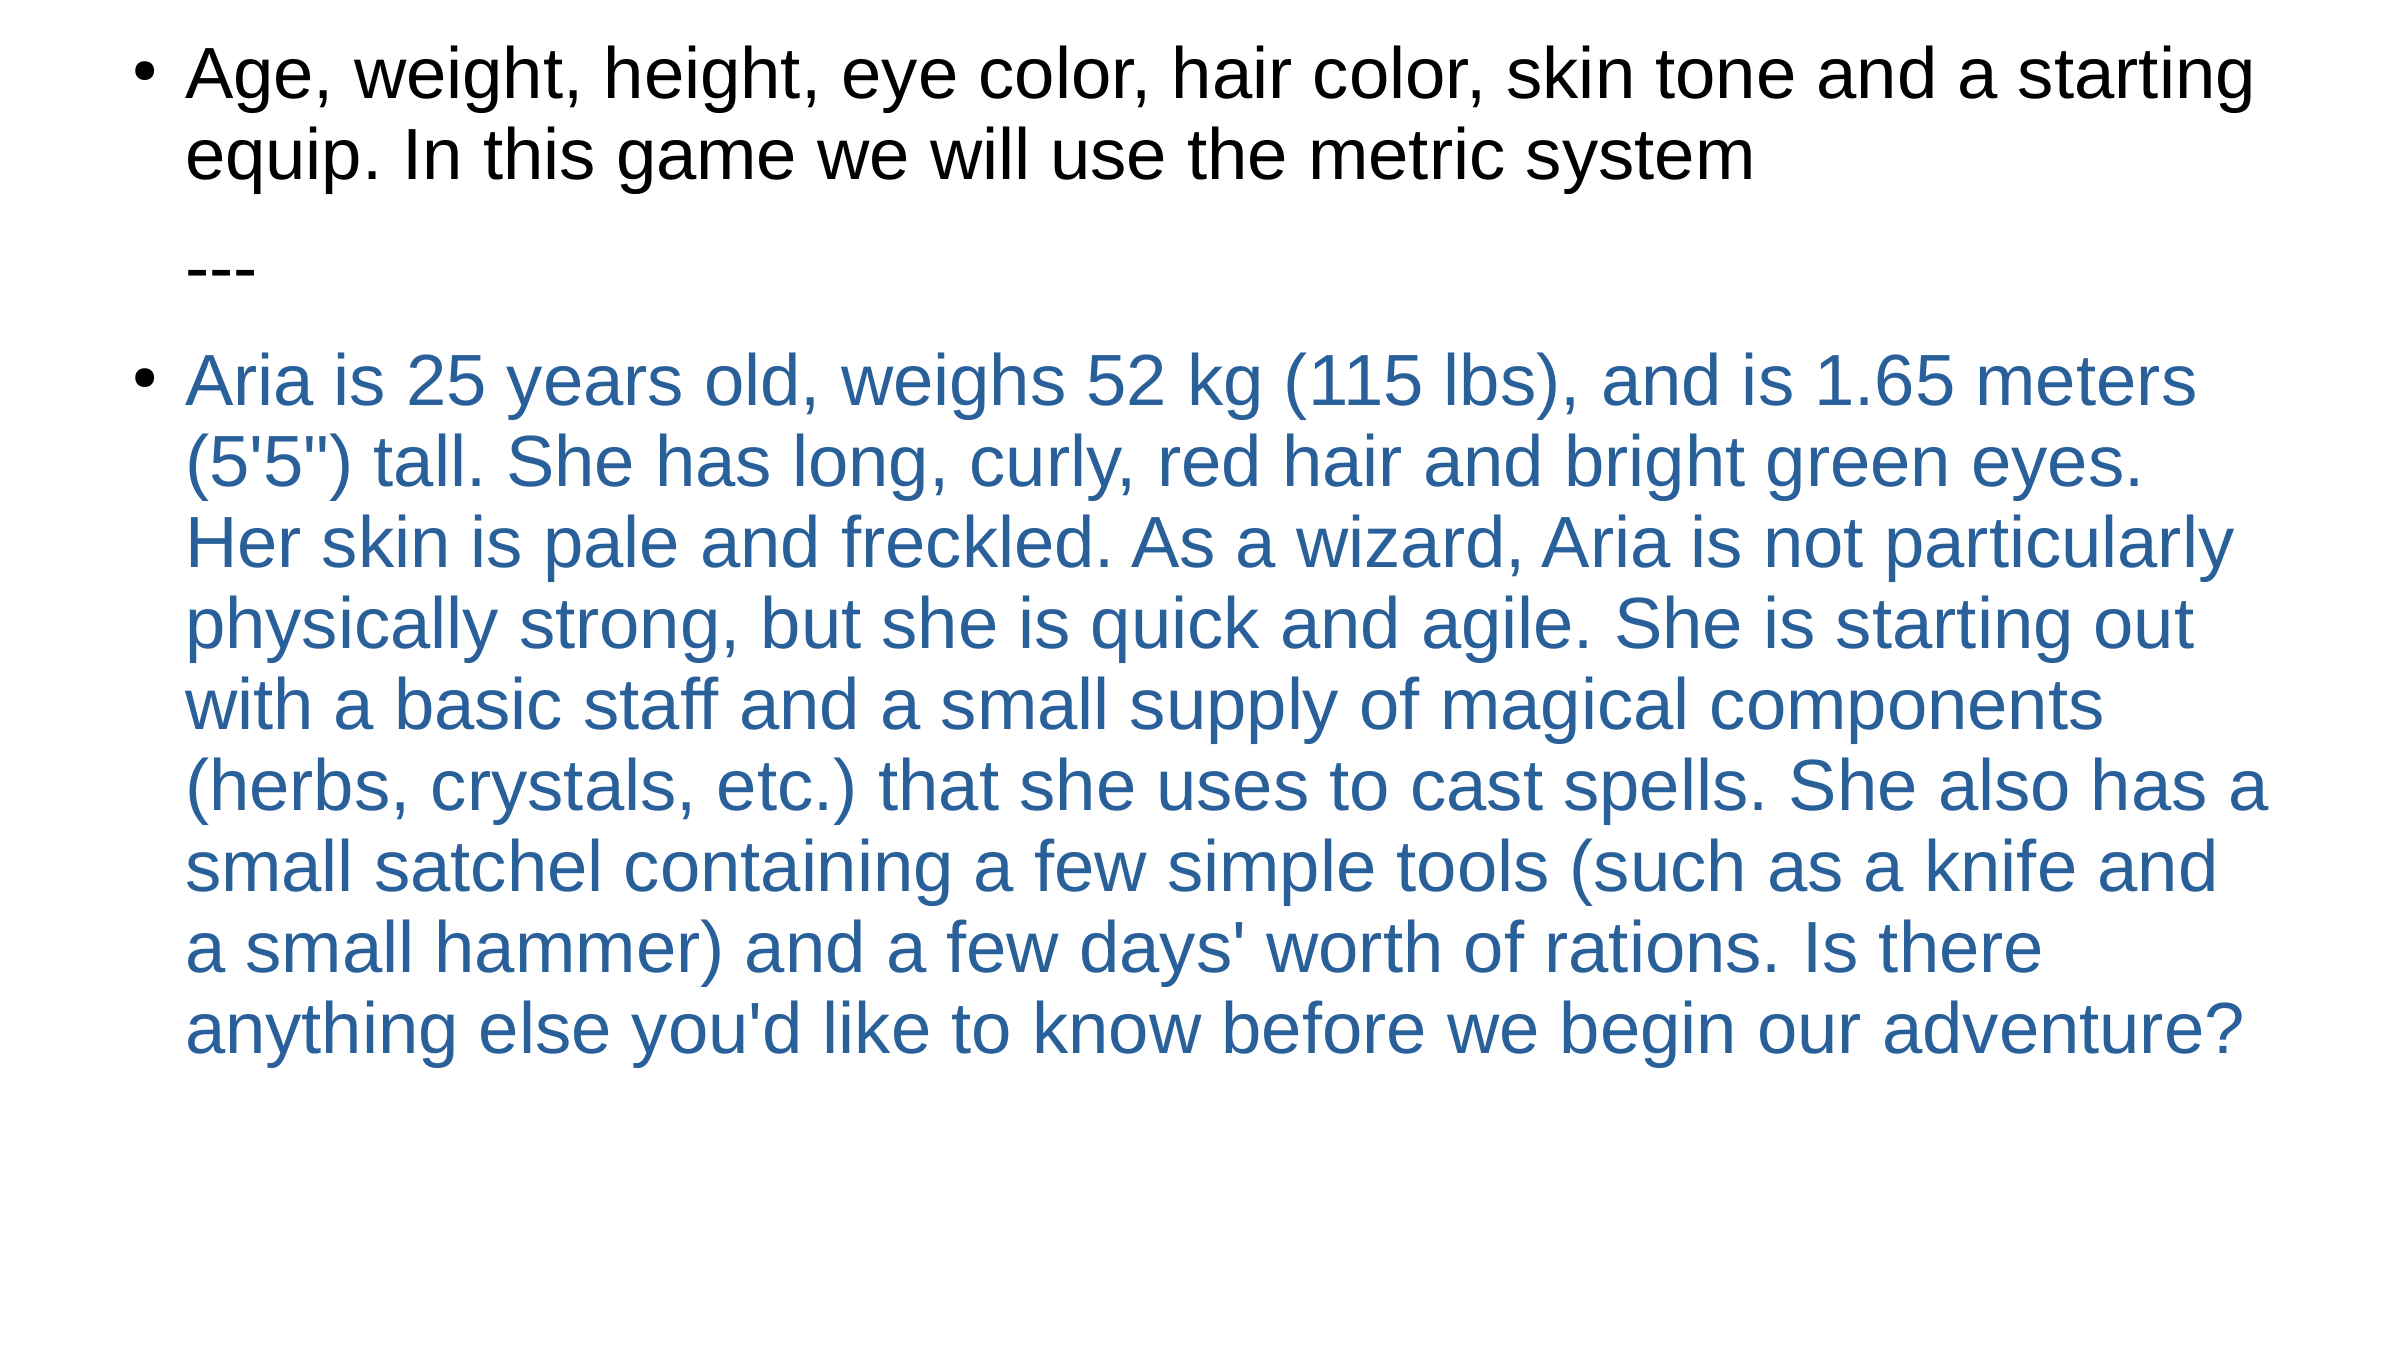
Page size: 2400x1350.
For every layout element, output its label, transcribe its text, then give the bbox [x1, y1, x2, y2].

list Age, weight, height, eye color, hair color, skin tone and a starting equip. In this game we will use the metric system --- Aria is 25 years old, weighs 52 kg (115 lbs), and is 1.65 meters (5'5") tall. She has long, curly, red hair and bright green eyes. Her skin is pale and freckled. As a wizard, Aria is not particularly physically strong, but she is quick and agile. She is starting out with a basic staff and a small supply of magical components (herbs, crystals, etc.) that she uses to cast spells. She also has a small satchel containing a few simple tools (such as a knife and a small hammer) and a few days' worth of rations. Is there anything else you'd like to know before we begin our adventure? [114, 32, 2275, 1069]
